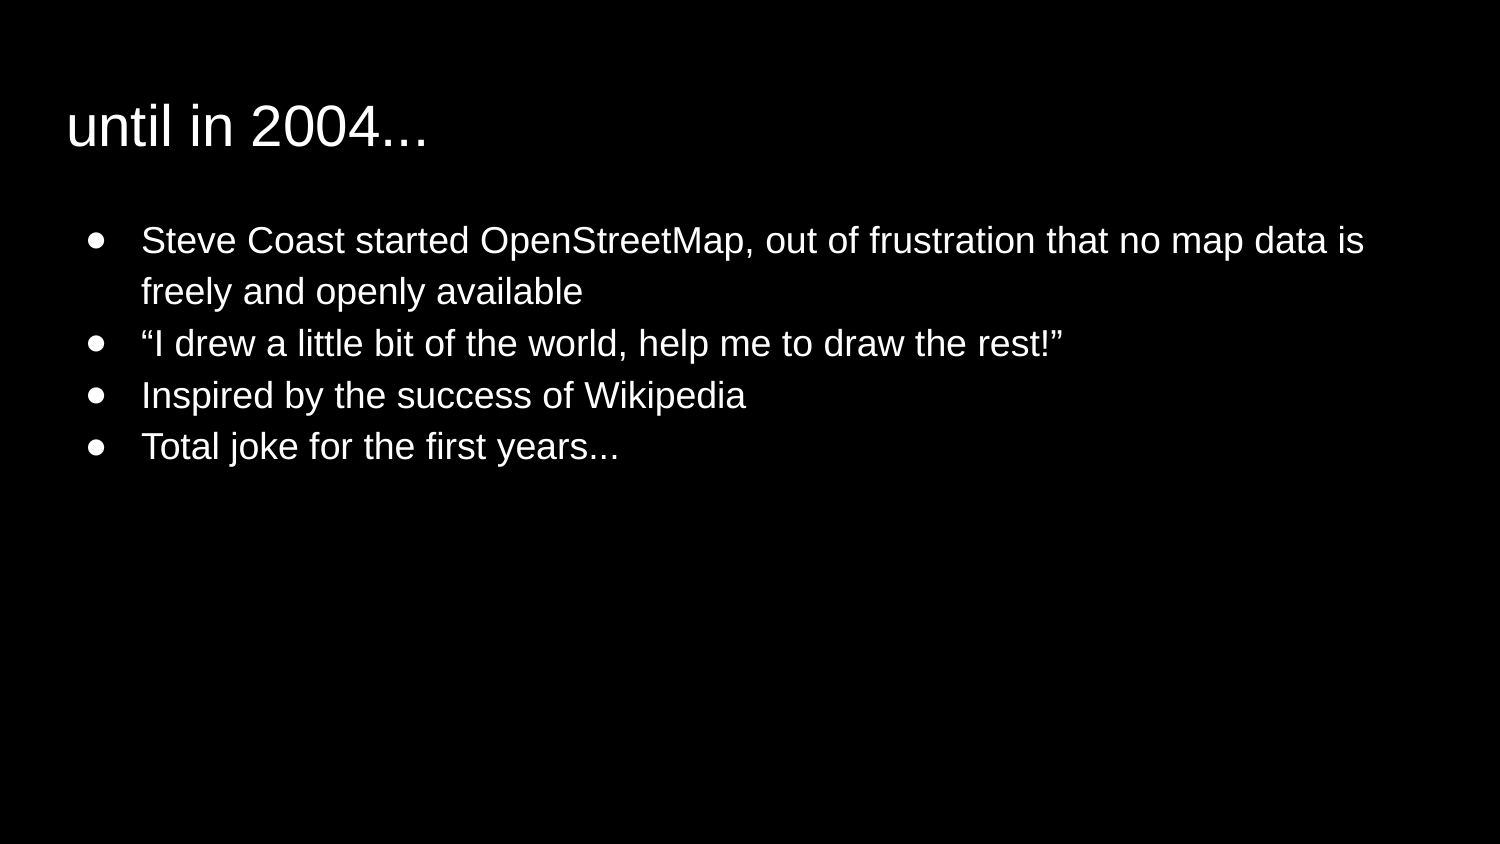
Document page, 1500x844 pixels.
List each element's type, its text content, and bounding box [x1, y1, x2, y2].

title until in 2004... [51, 72, 1449, 167]
list Steve Coast started OpenStreetMap, out of frustration that no map data is freely and openly available “I drew a little bit of the world, help me to draw the rest!” Inspired by the success of Wikipedia Total joke for the first years... [51, 193, 1449, 755]
